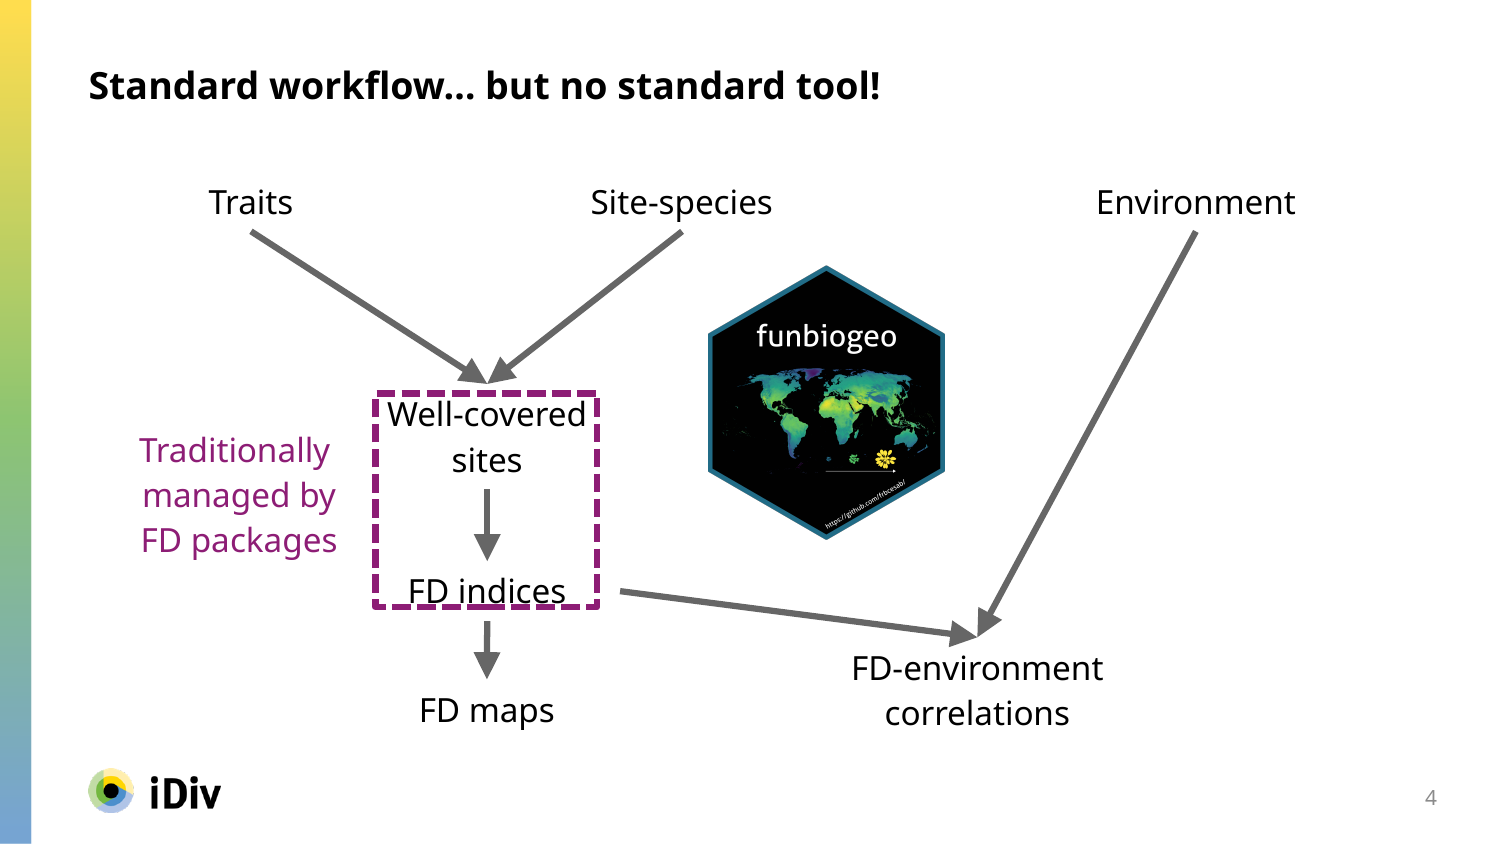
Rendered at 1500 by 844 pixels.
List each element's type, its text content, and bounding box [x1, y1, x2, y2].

slide_number <numéro> [1240, 767, 1437, 813]
text_box Traits [118, 171, 384, 227]
text_box Environment [1062, 171, 1329, 227]
list Standard workflow… but no standard tool! [88, 61, 1437, 157]
text_box Well-covered sites [354, 383, 621, 480]
text_box Traditionally managed by FD packages [106, 419, 373, 567]
text_box Site-species [549, 171, 815, 227]
text_box FD indices [354, 561, 621, 617]
text_box FD-environment correlations [826, 637, 1128, 734]
text_box FD maps [354, 679, 620, 735]
picture [0, 0, 1500, 844]
